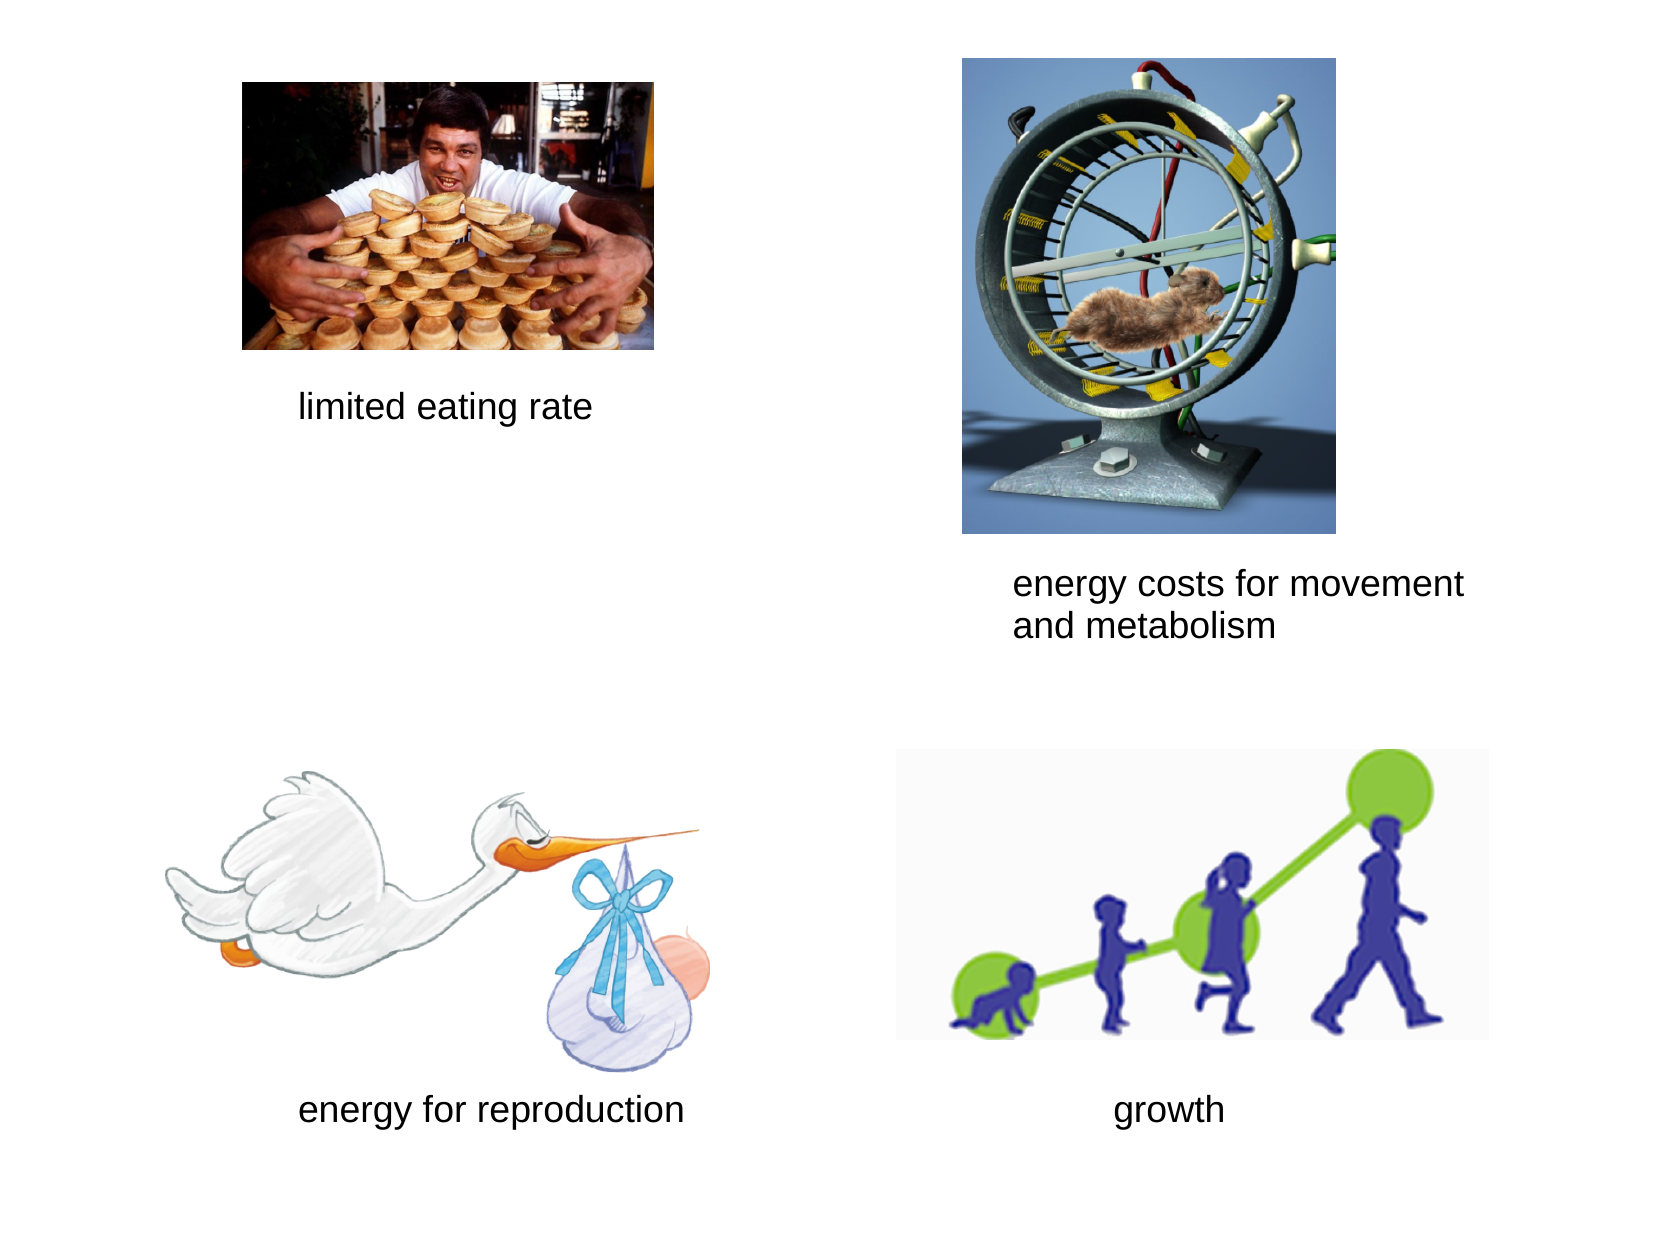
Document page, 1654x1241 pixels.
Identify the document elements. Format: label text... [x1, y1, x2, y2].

text_box growth [1098, 1080, 1240, 1138]
text_box energy for reproduction [283, 1080, 700, 1138]
picture [962, 58, 1336, 534]
picture [242, 82, 654, 351]
text_box limited eating rate [283, 377, 609, 435]
picture [94, 739, 722, 1105]
picture [896, 749, 1489, 1040]
text_box energy costs for movement and metabolism [998, 555, 1490, 655]
